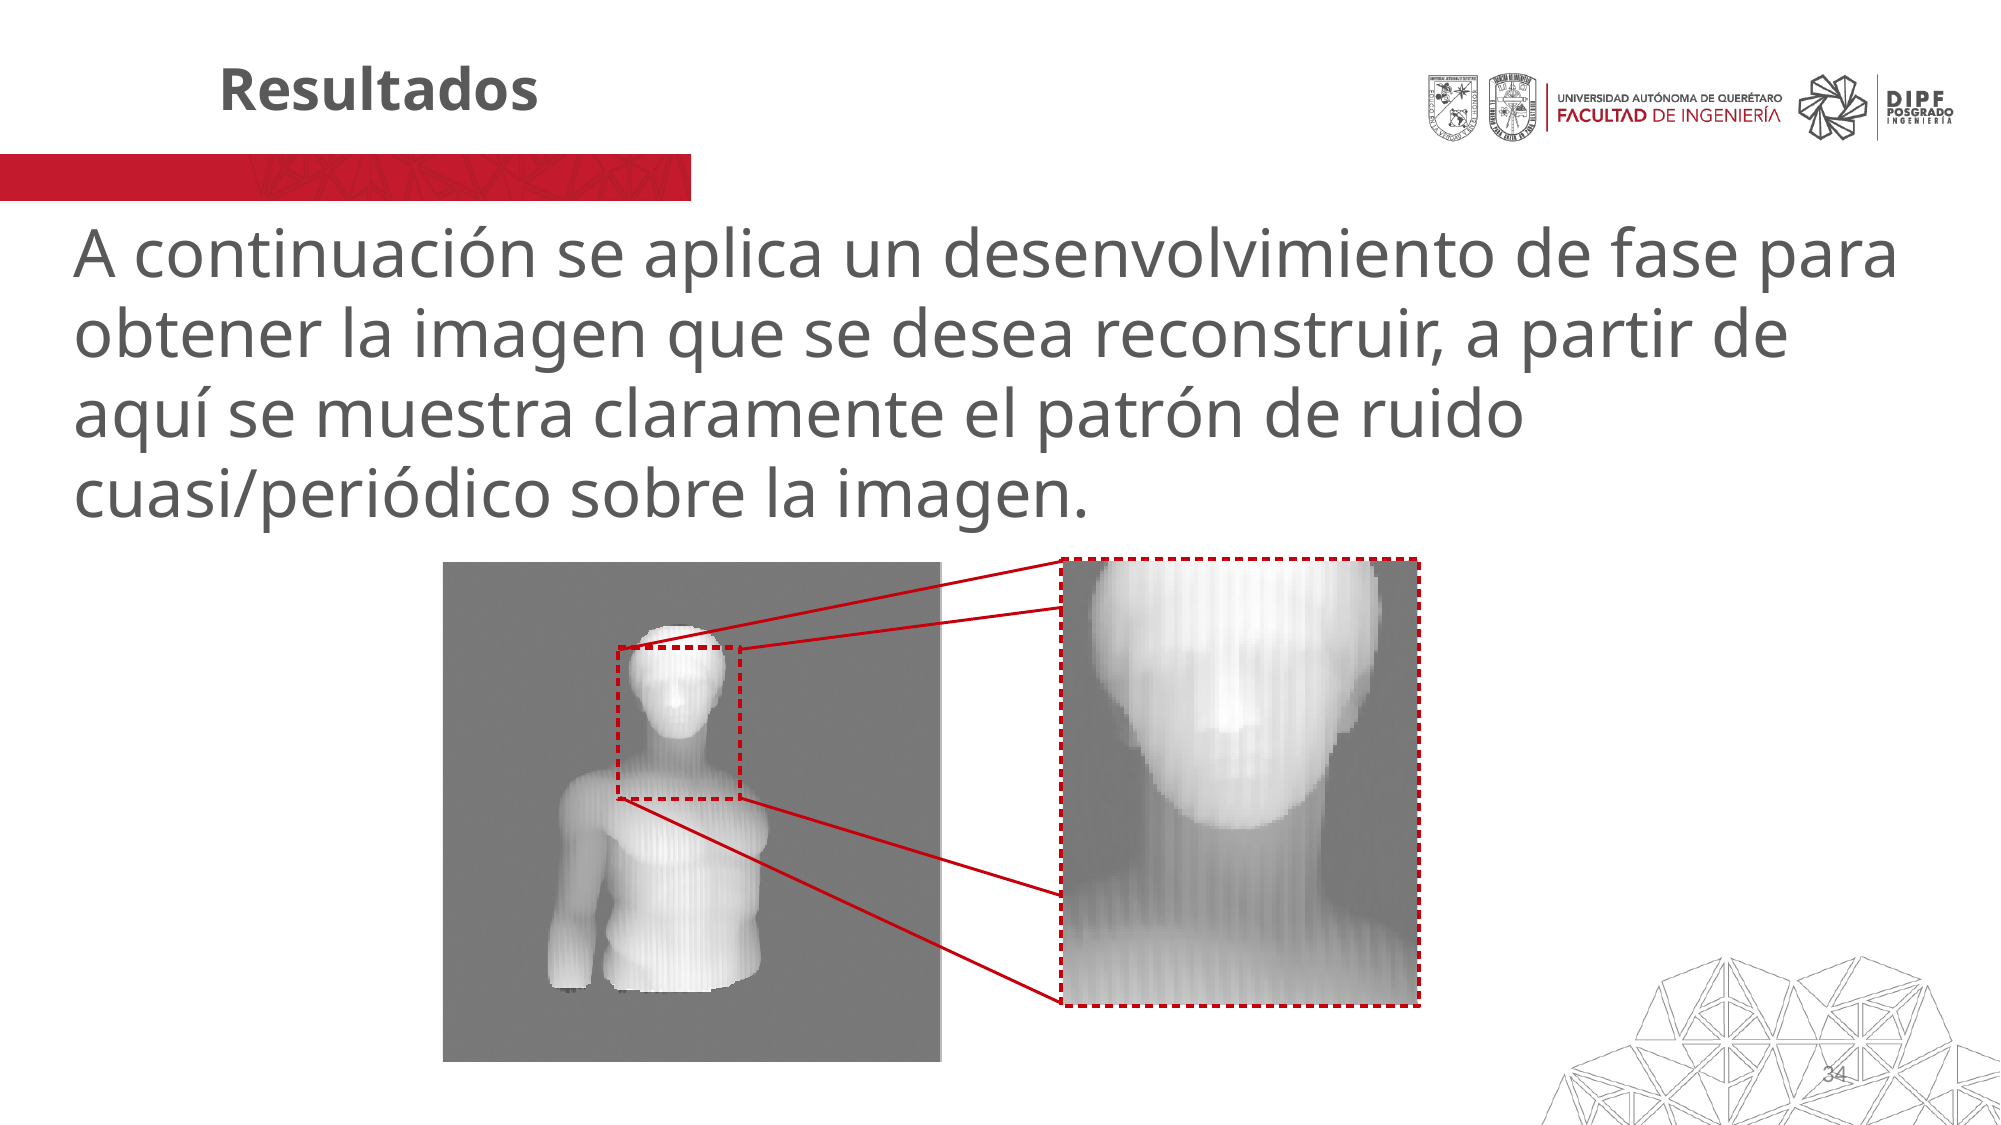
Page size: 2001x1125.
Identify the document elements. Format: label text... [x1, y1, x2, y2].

picture [442, 561, 945, 1063]
picture [1422, 66, 1959, 160]
picture [0, 154, 692, 201]
picture [1521, 945, 2000, 1125]
text_box A continuación se aplica un desenvolvimiento de fase para obtener la imagen que se desea reconstruir, a partir de aquí se muestra claramente el patrón de ruido cuasi/periódico sobre la imagen. [59, 203, 1949, 538]
picture [1062, 561, 1418, 1005]
text_box Resultados [66, 14, 692, 154]
